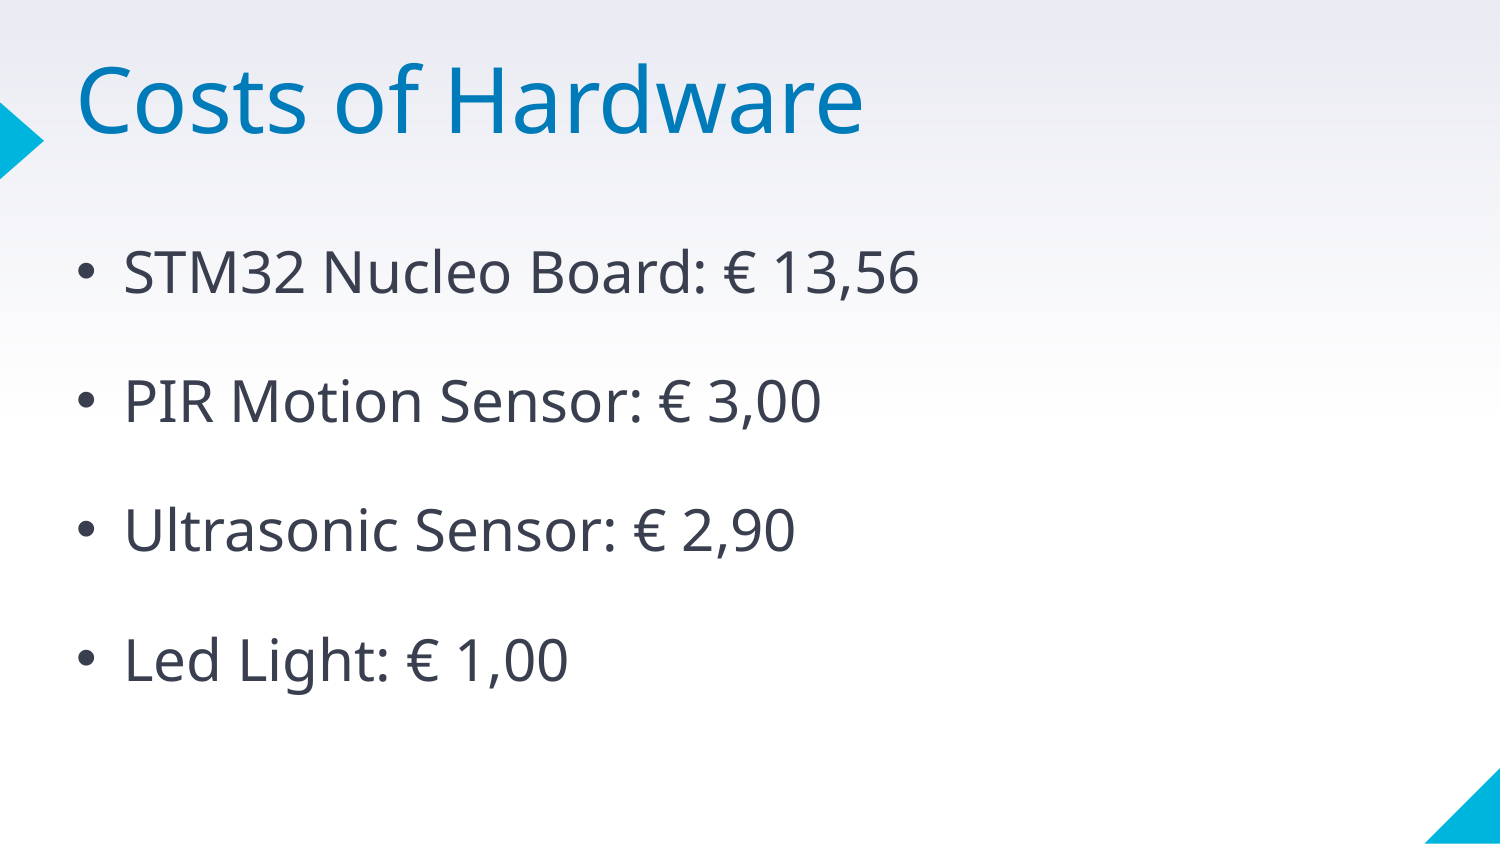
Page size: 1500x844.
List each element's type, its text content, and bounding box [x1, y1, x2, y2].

title Costs of Hardware [75, 33, 1425, 175]
list STM32 Nucleo Board: € 13,56 PIR Motion Sensor: € 3,00 Ultrasonic Sensor: € 2,90 Led Light: € 1,00 [76, 219, 1427, 709]
